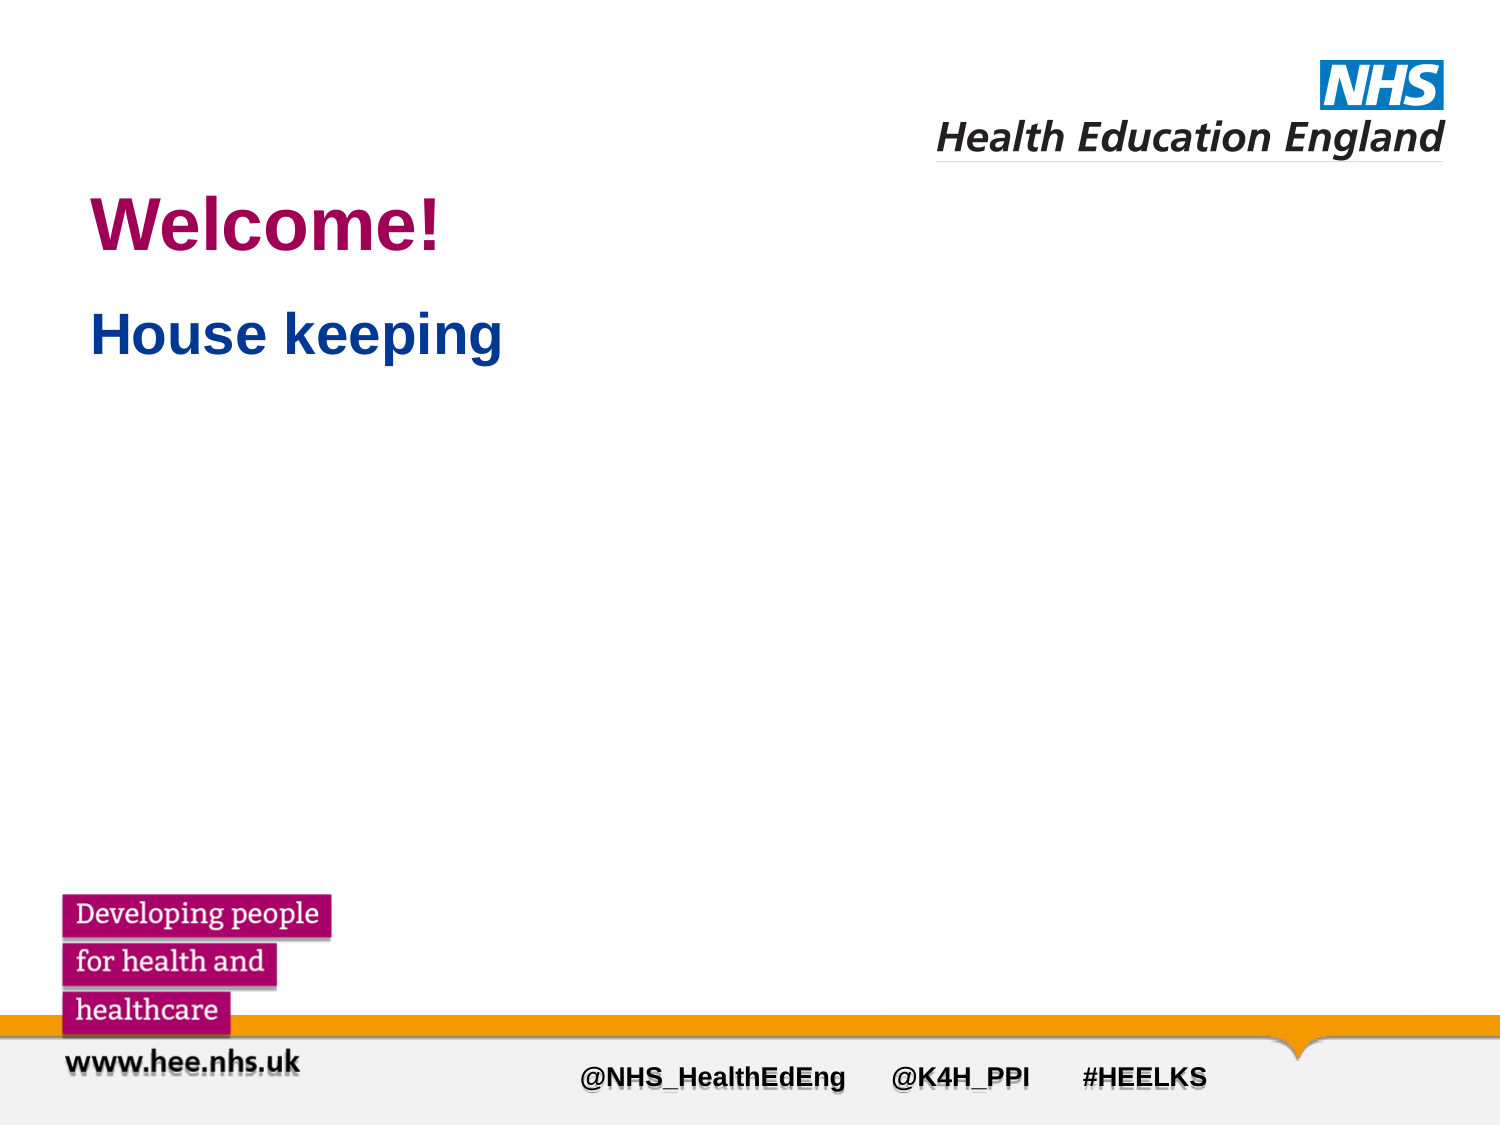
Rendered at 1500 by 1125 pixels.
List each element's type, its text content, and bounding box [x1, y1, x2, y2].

subtitle House keeping [75, 288, 1126, 384]
title Welcome! [75, 168, 1351, 280]
text_box @NHS_HealthEdEng @K4H_PPI #HEELKS [565, 1052, 1441, 1113]
picture [48, 880, 344, 1085]
